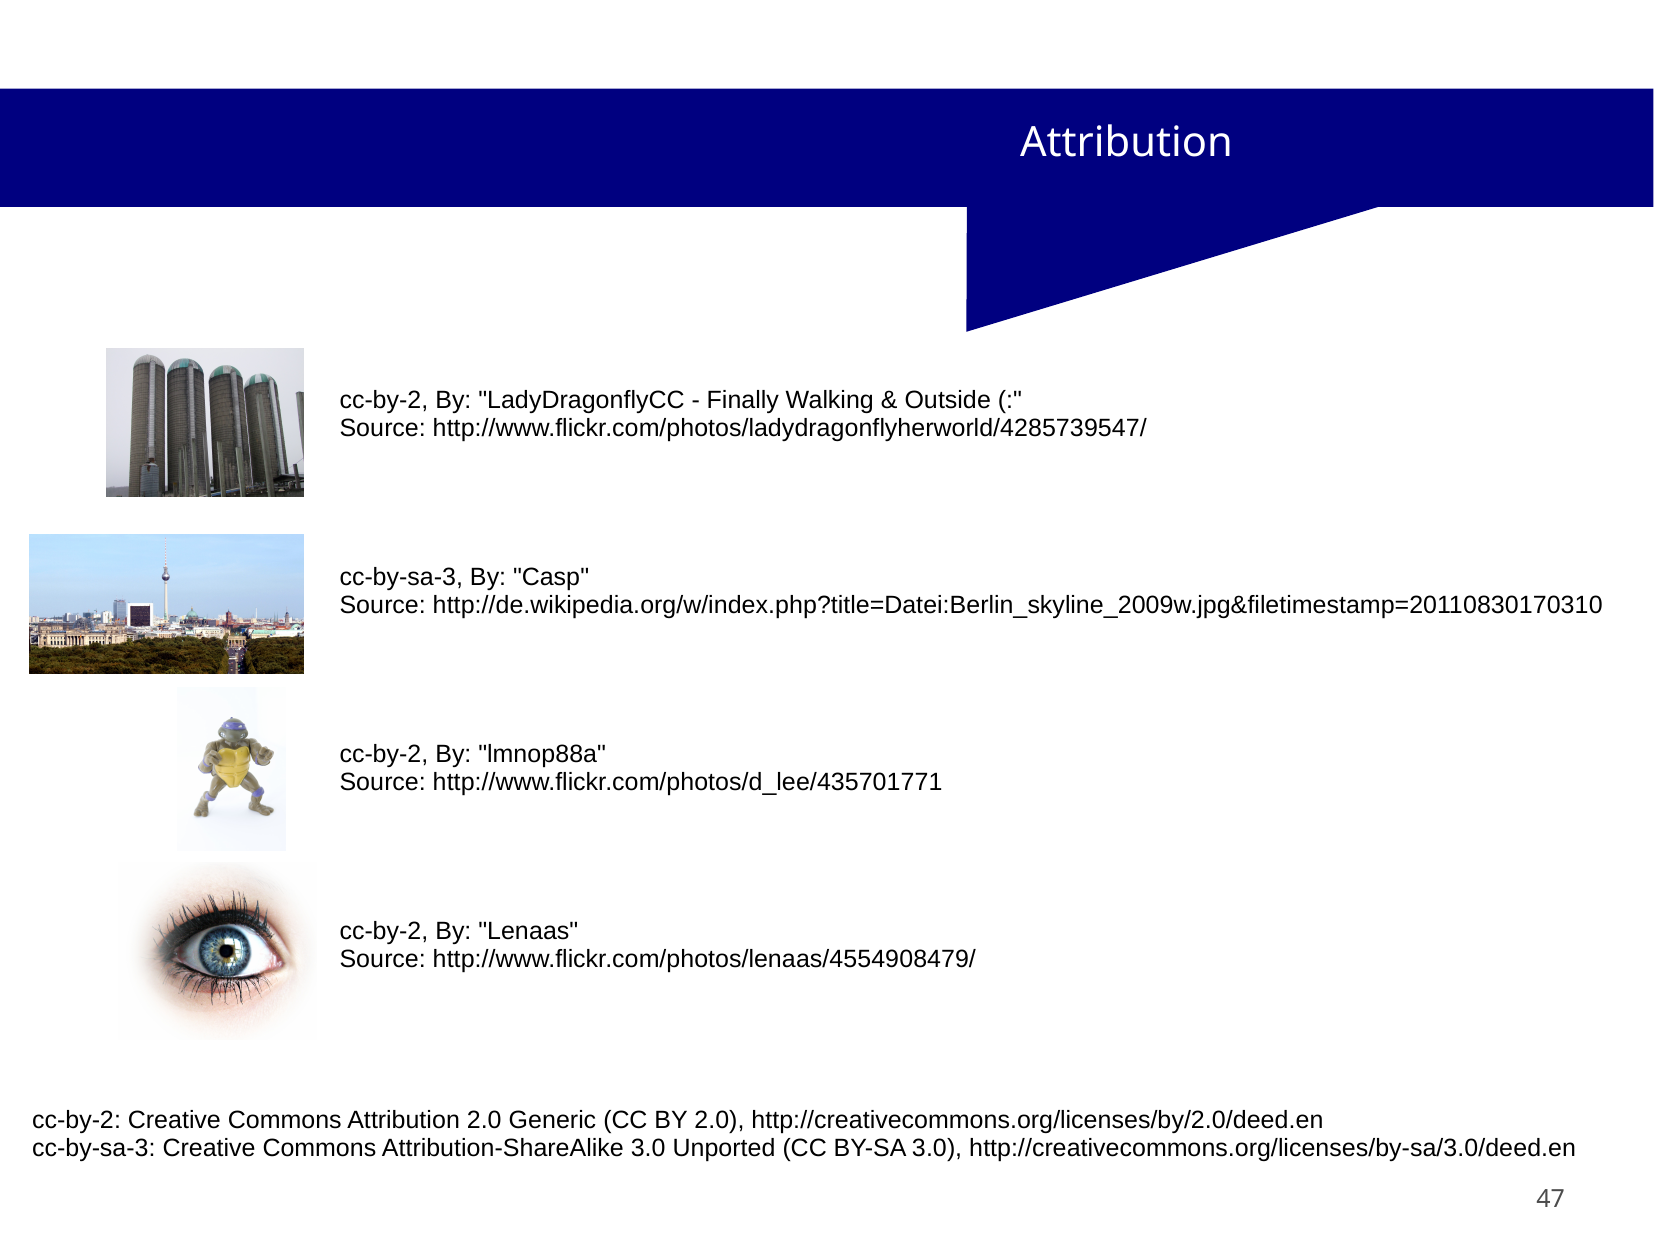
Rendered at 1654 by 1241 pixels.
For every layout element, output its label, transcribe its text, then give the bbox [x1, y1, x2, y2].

text_box cc-by-2, By: "LadyDragonflyCC - Finally Walking & Outside (:" Source: http://www.flickr.com/photos/ladydragonflyherworld/4285739547/ [324, 377, 1171, 449]
picture [29, 534, 304, 674]
picture [177, 687, 286, 851]
text_box Attribution [1005, 104, 1268, 178]
text_box cc-by-2, By: "lmnop88a" Source: http://www.flickr.com/photos/d_lee/435701771 [324, 732, 959, 804]
text_box cc-by-2, By: "Lenaas" Source: http://www.flickr.com/photos/lenaas/4554908479/ [324, 909, 992, 981]
picture [118, 862, 317, 1040]
text_box cc-by-2: Creative Commons Attribution 2.0 Generic (CC BY 2.0), http://creativecommons.org/licenses/by/2.0/deed.en cc-by-sa-3: Creative Commons Attribution-ShareAlike 3.0 Unported (CC BY-SA 3.0), http://creativecommons.org/licenses/by-sa/3.0/deed.en [17, 1098, 1595, 1170]
text_box cc-by-sa-3, By: "Casp" Source: http://de.wikipedia.org/w/index.php?title=Datei:Berlin_skyline_2009w.jpg&filetimestamp=20110830170310 [324, 555, 1621, 626]
picture [106, 348, 304, 497]
text_box [0, 88, 1654, 332]
